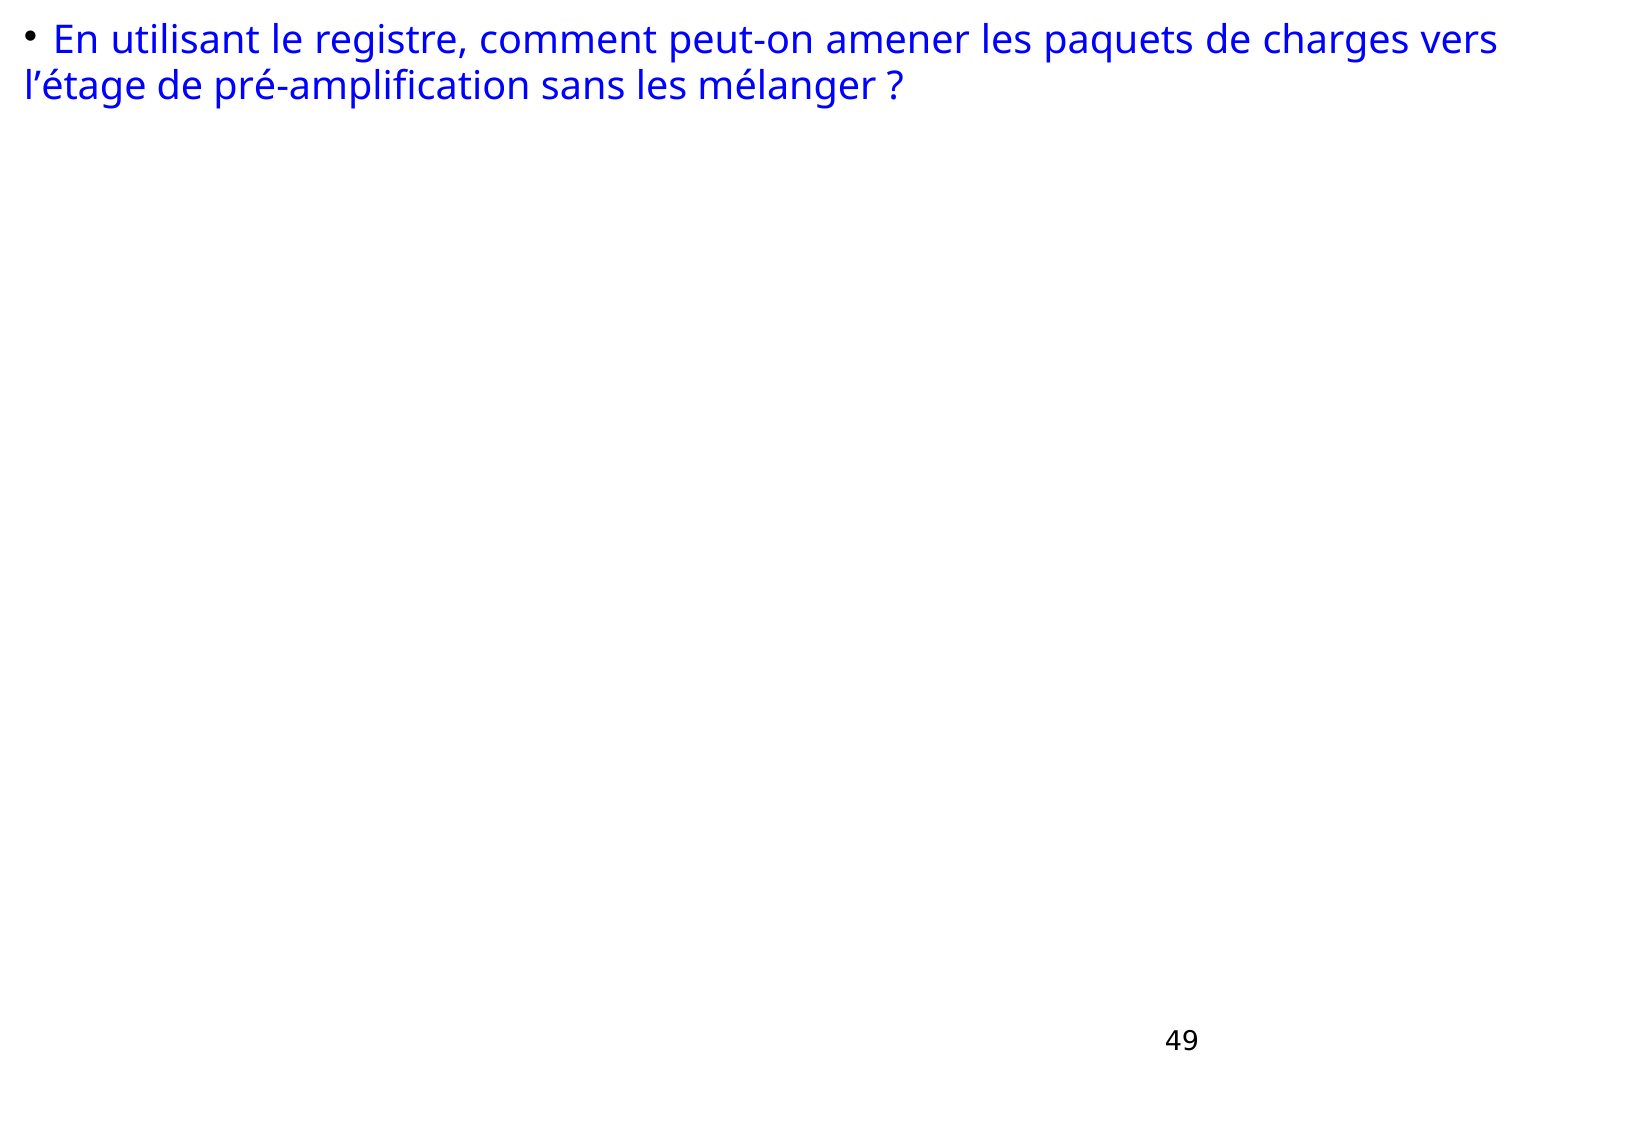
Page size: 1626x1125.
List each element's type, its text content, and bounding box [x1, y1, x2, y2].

text_box En utilisant le registre, comment peut-on amener les paquets de charges vers l’étage de pré-amplification sans les mélanger ? [9, 9, 1600, 116]
text_box [1164, 1024, 1544, 1103]
